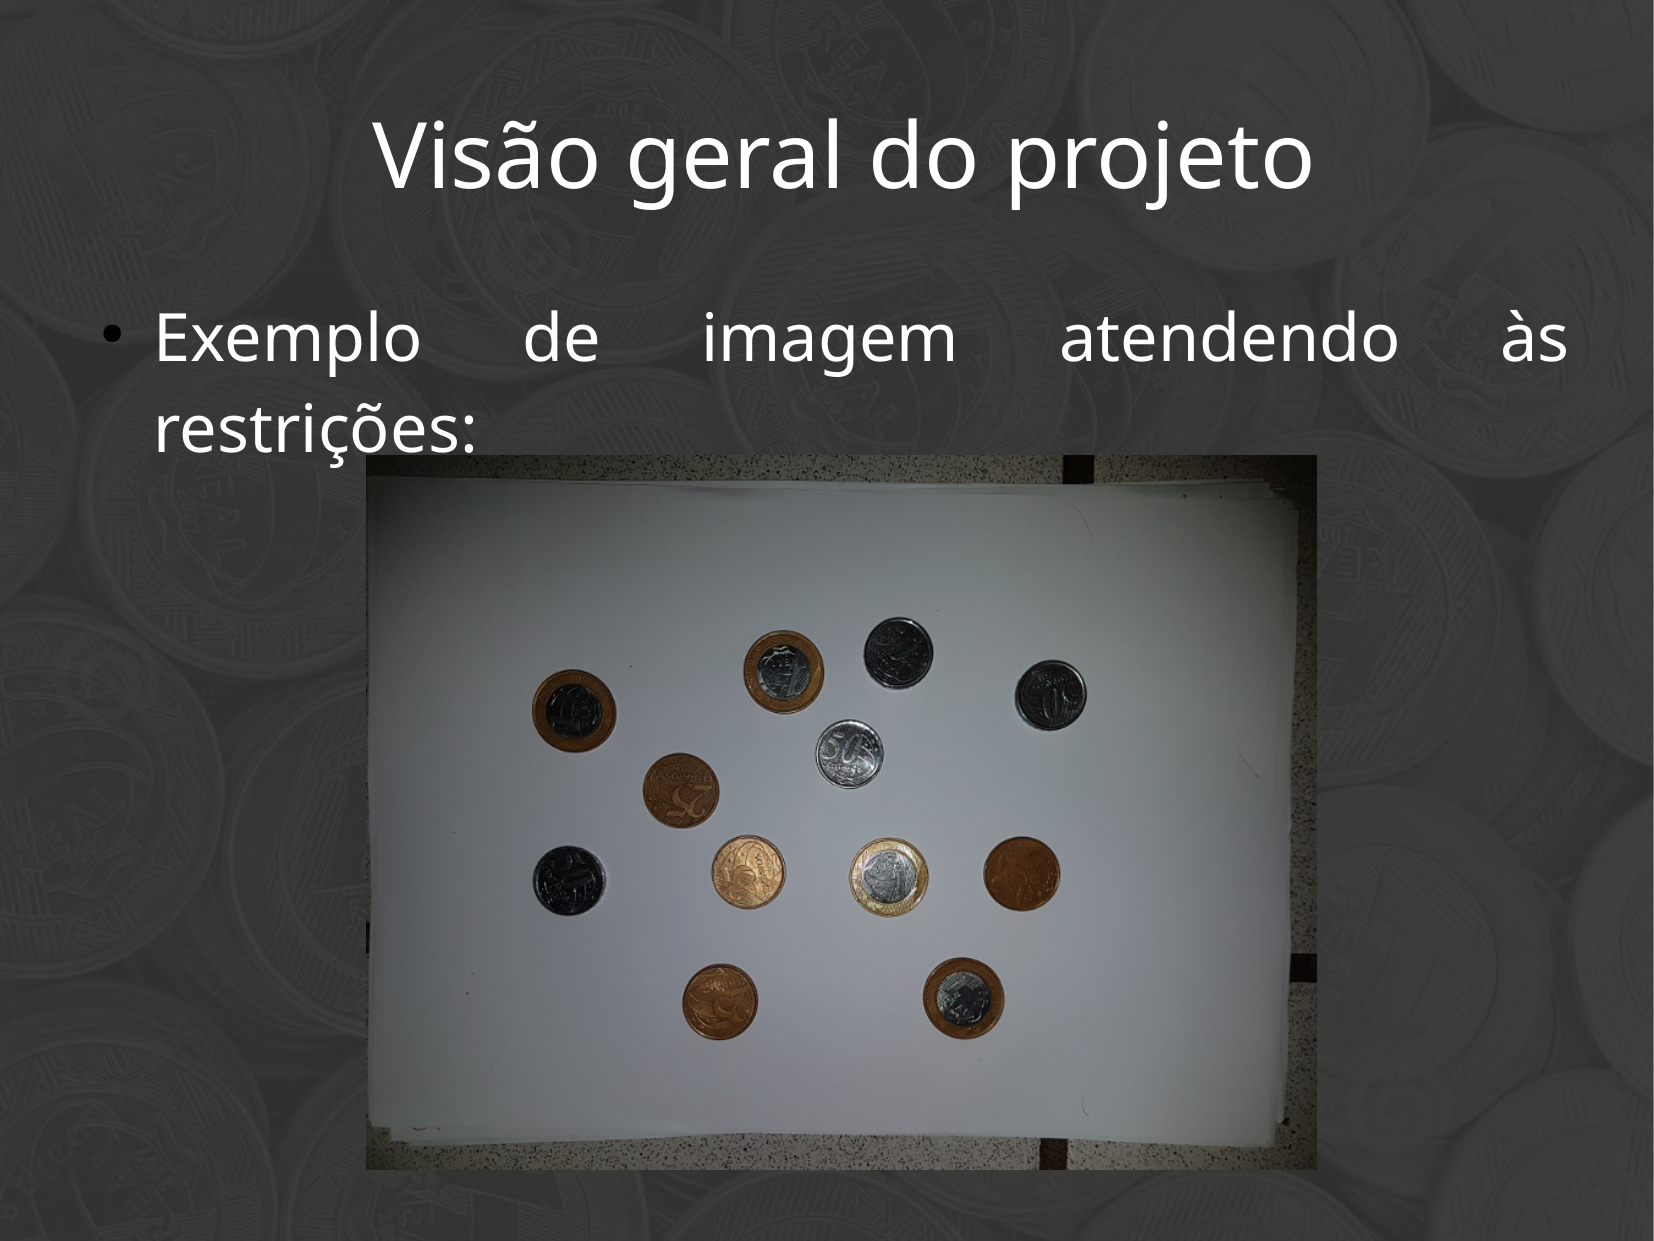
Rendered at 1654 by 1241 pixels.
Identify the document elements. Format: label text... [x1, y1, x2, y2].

list Exemplo de imagem atendendo às restrições: [82, 290, 1571, 1010]
title Visão geral do projeto [82, 49, 1571, 257]
picture [0, 0, 1654, 1241]
